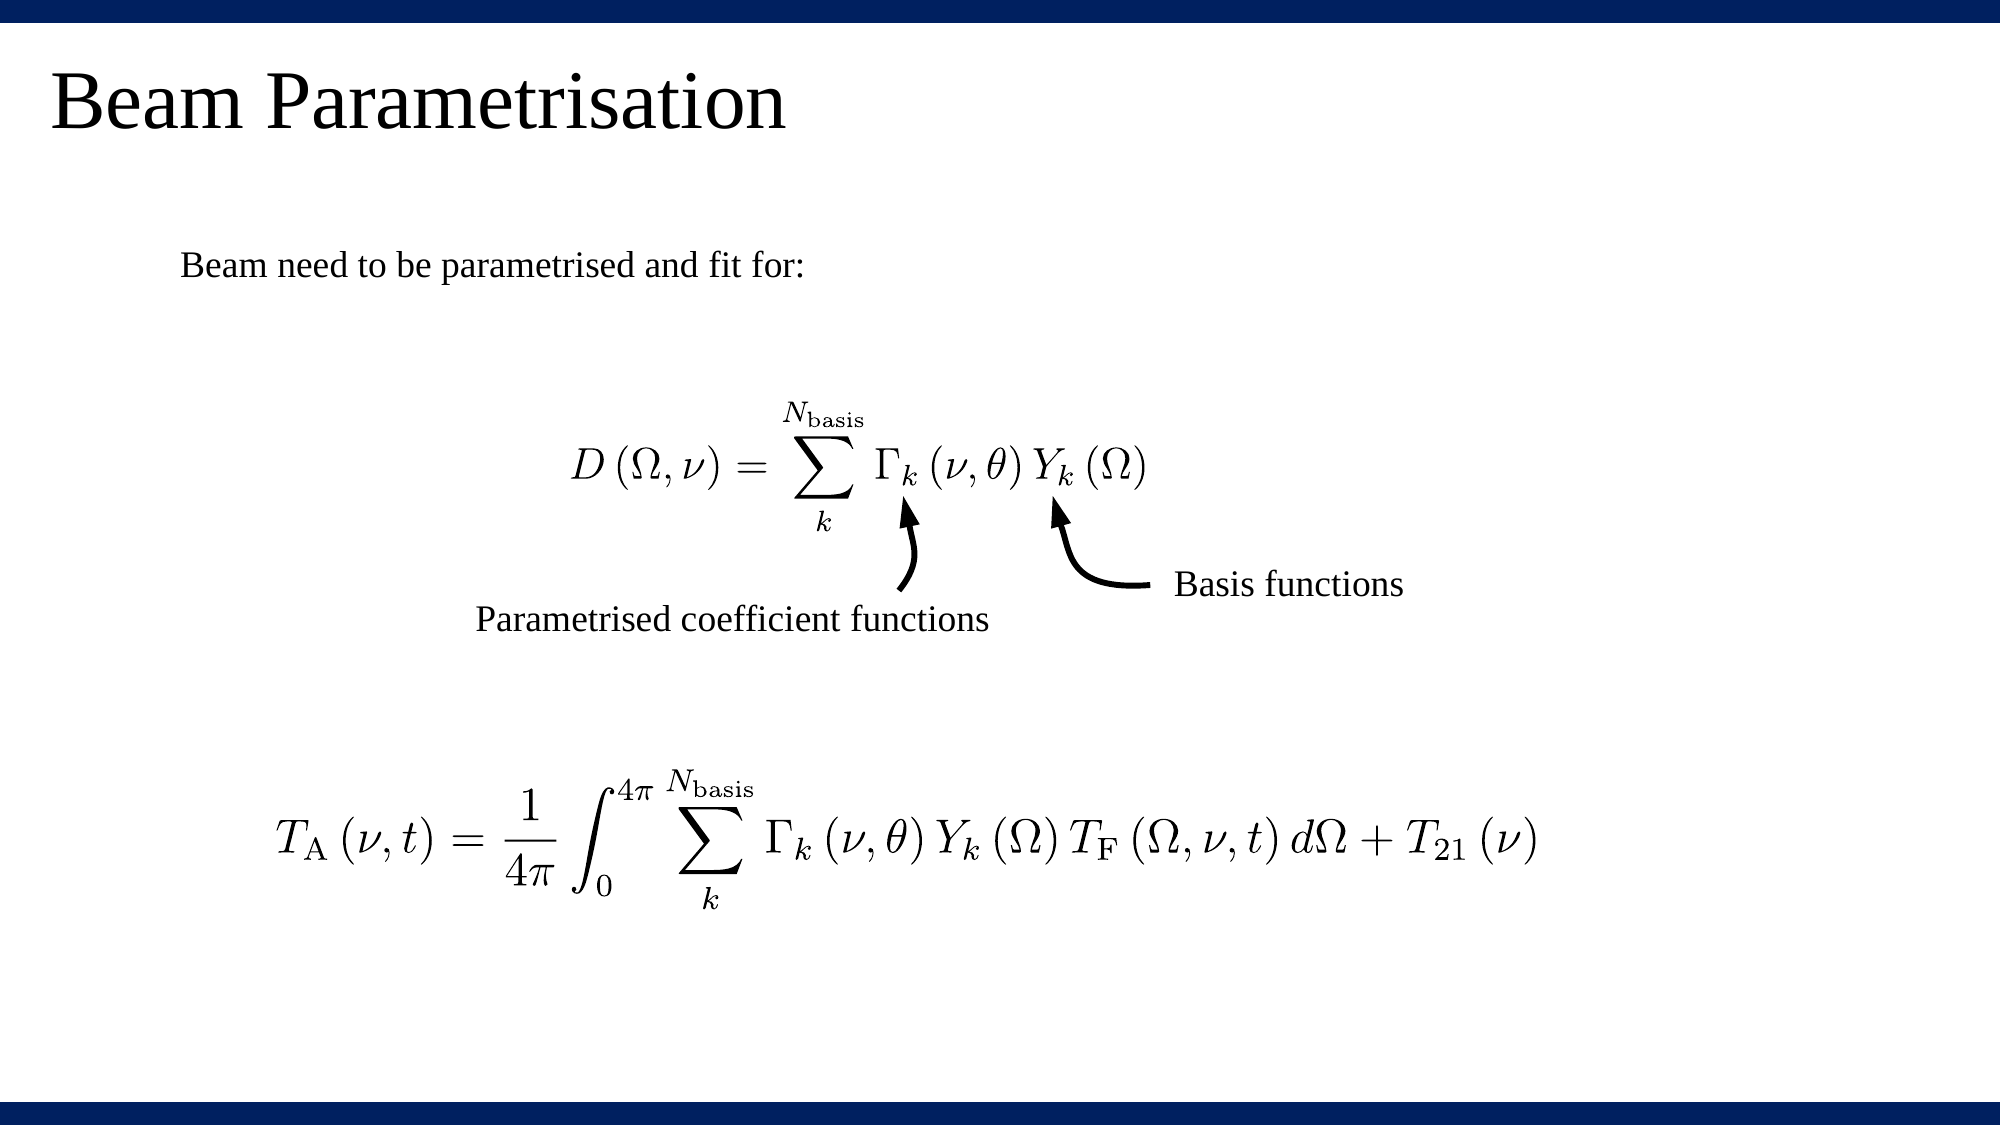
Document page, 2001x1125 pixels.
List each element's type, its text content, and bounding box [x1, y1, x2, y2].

text_box Basis functions [1159, 555, 1420, 612]
text_box Beam Parametrisation [35, 47, 1146, 155]
text_box Parametrised coefficient functions [460, 590, 1006, 647]
picture [275, 769, 1536, 910]
picture [568, 401, 1145, 532]
text_box [0, 1102, 2000, 1125]
text_box Beam need to be parametrised and fit for: [165, 236, 1004, 308]
text_box [0, 0, 2000, 22]
